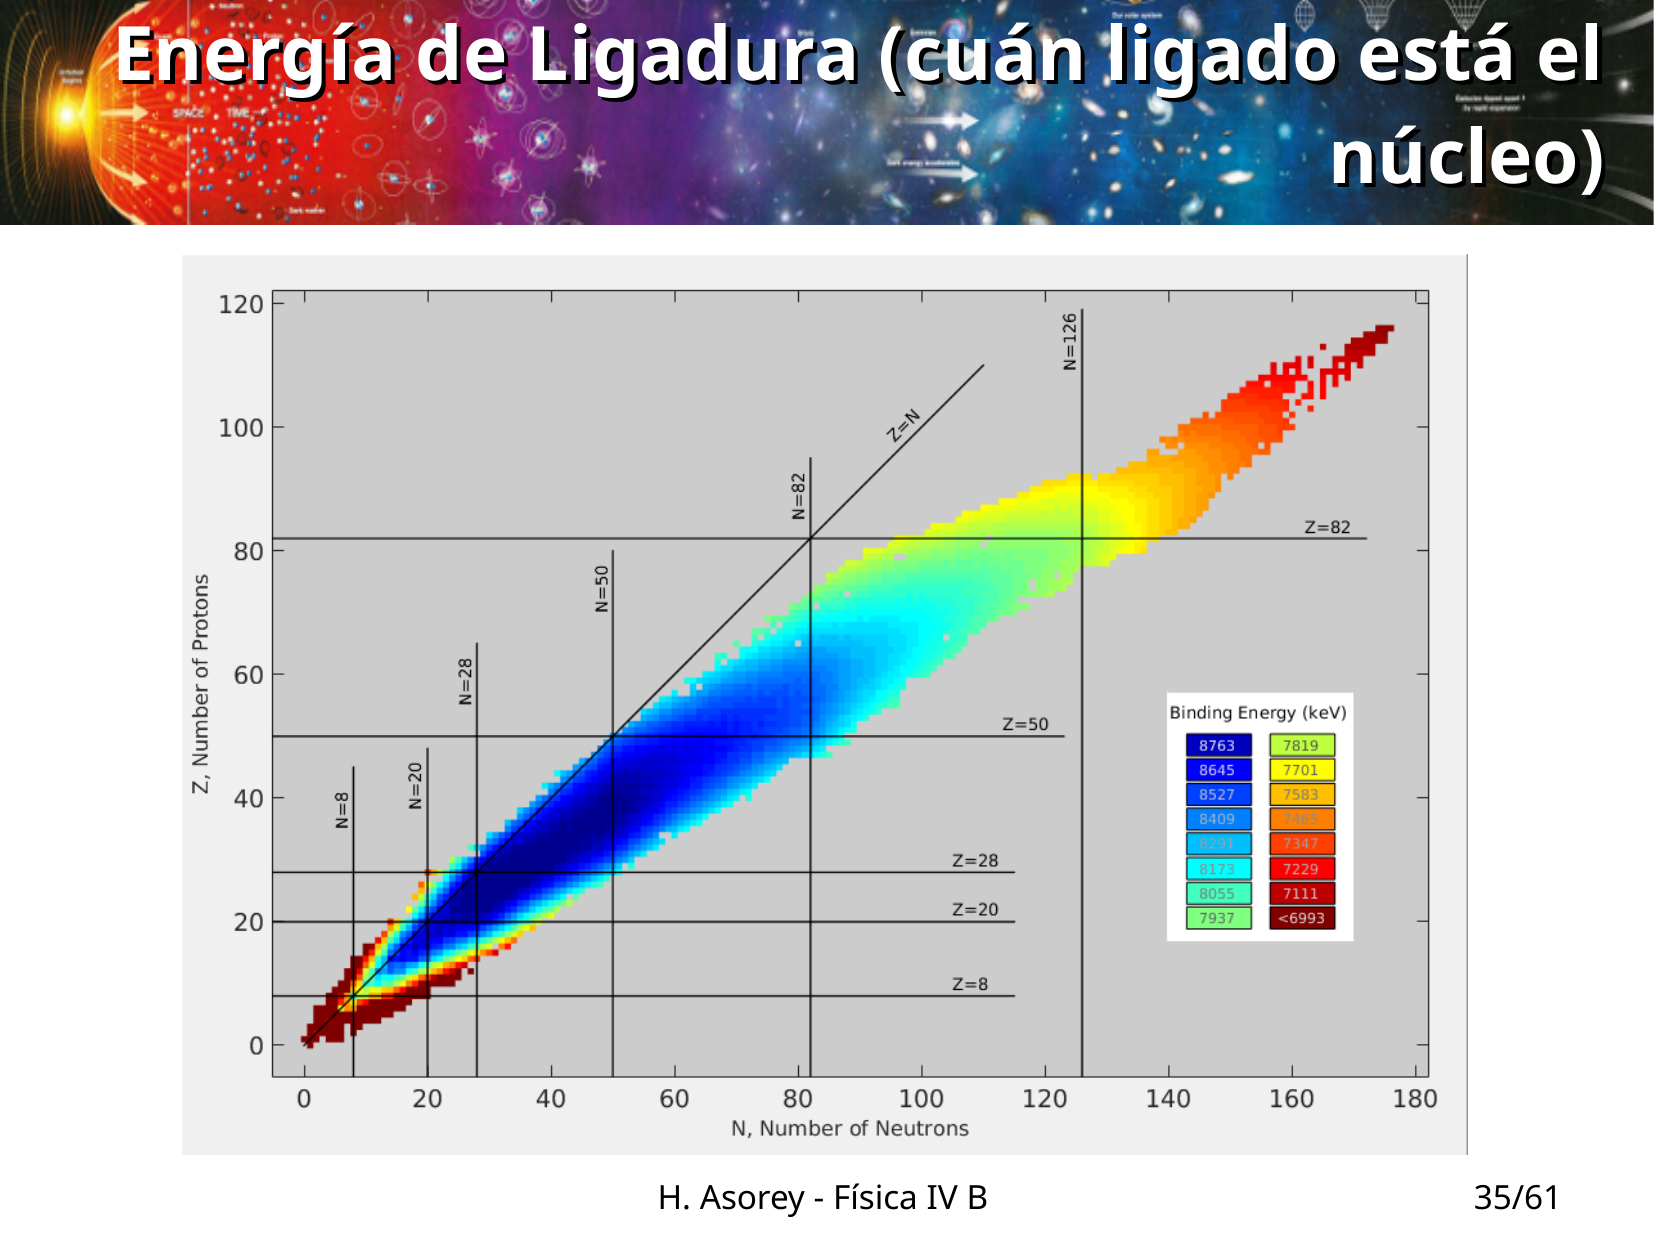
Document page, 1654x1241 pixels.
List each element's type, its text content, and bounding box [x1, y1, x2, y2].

picture [0, 0, 1654, 225]
picture [182, 254, 1468, 1156]
title Energía de Ligadura (cuán ligado está el núcleo) [45, 15, 1606, 191]
